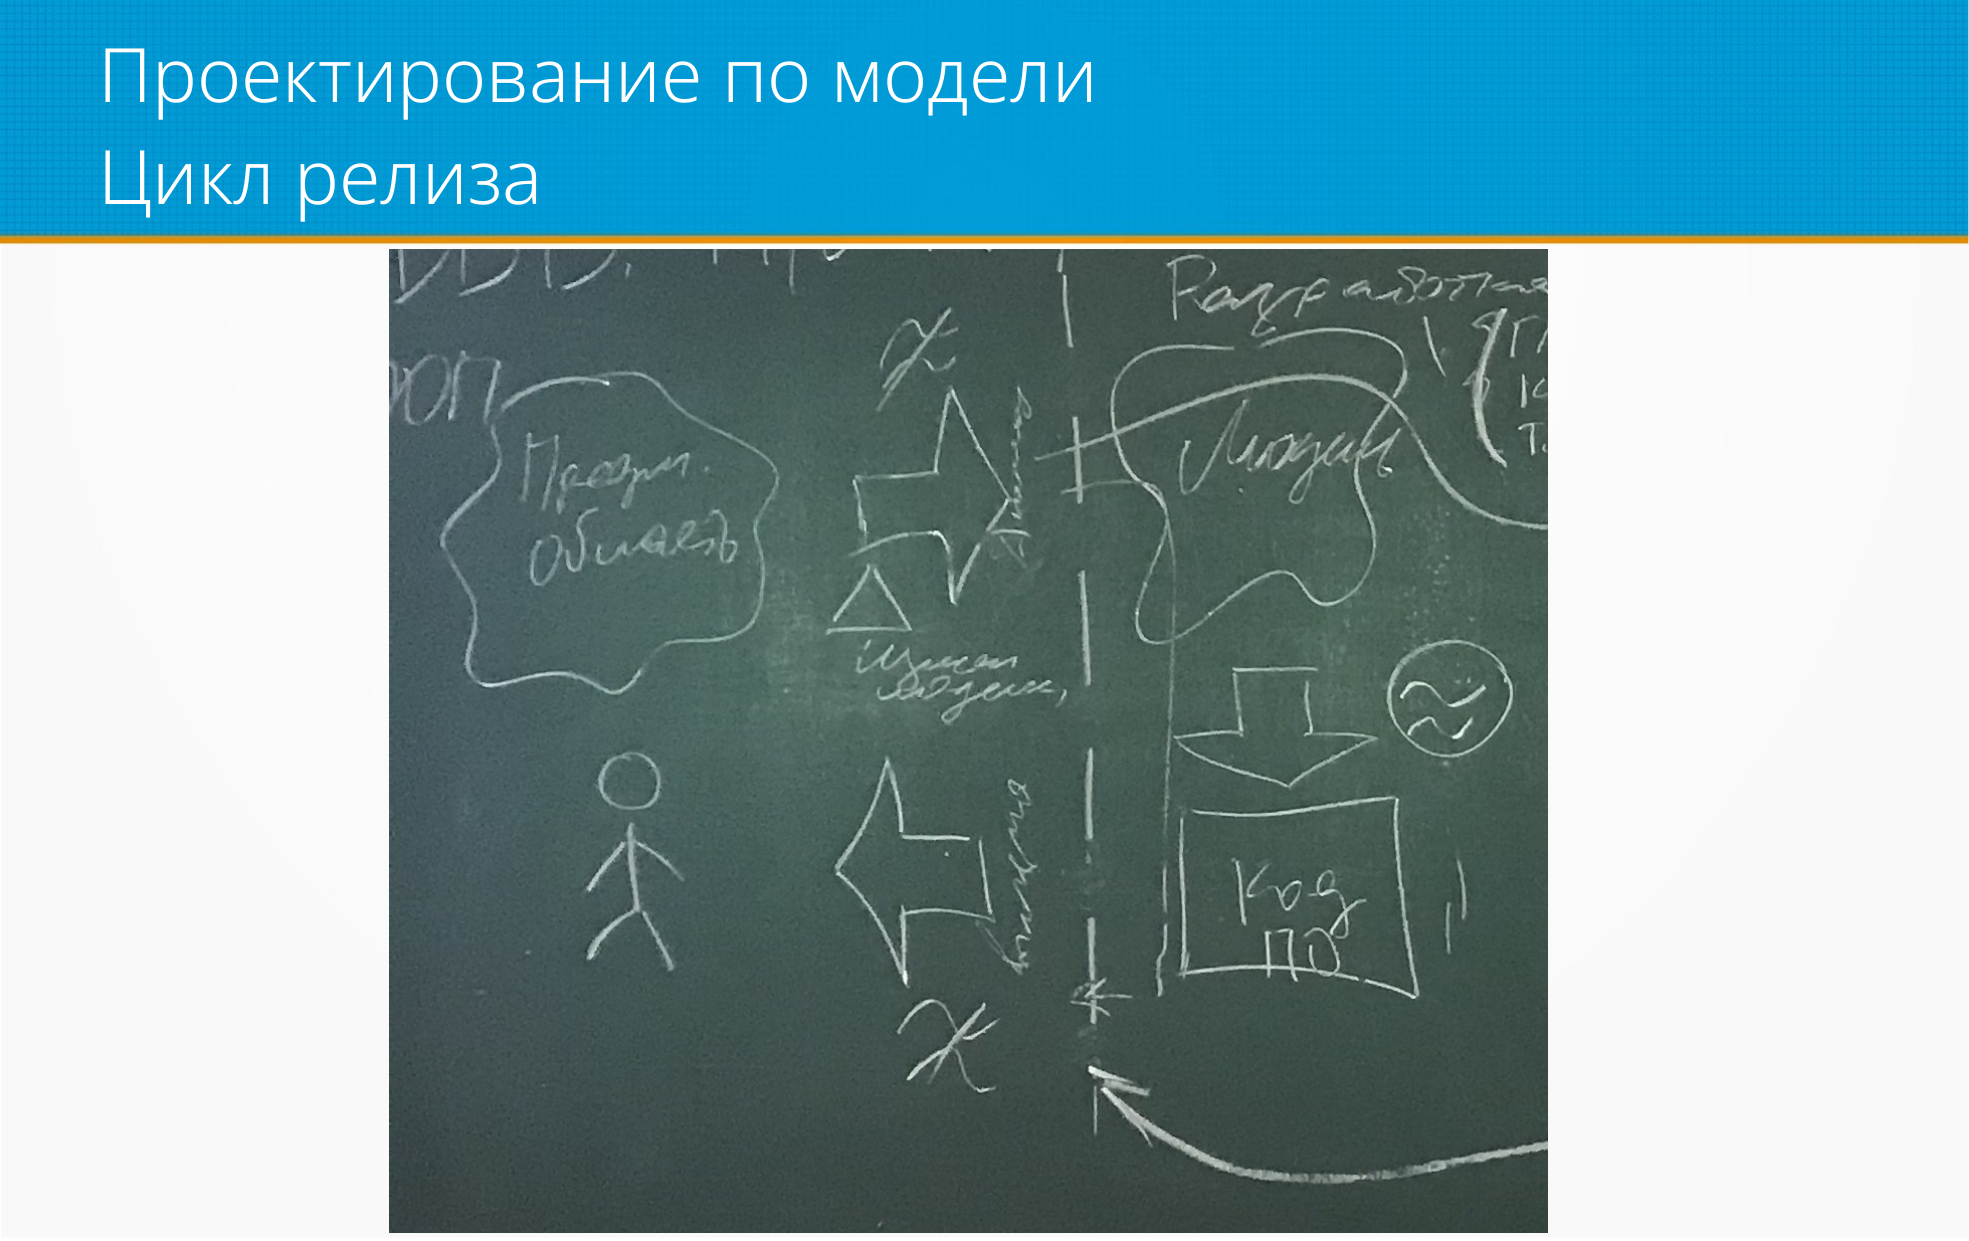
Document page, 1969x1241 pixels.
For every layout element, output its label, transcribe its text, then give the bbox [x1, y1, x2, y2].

title Проектирование по модели Цикл релиза [98, 19, 1870, 227]
picture [0, 233, 1969, 1241]
